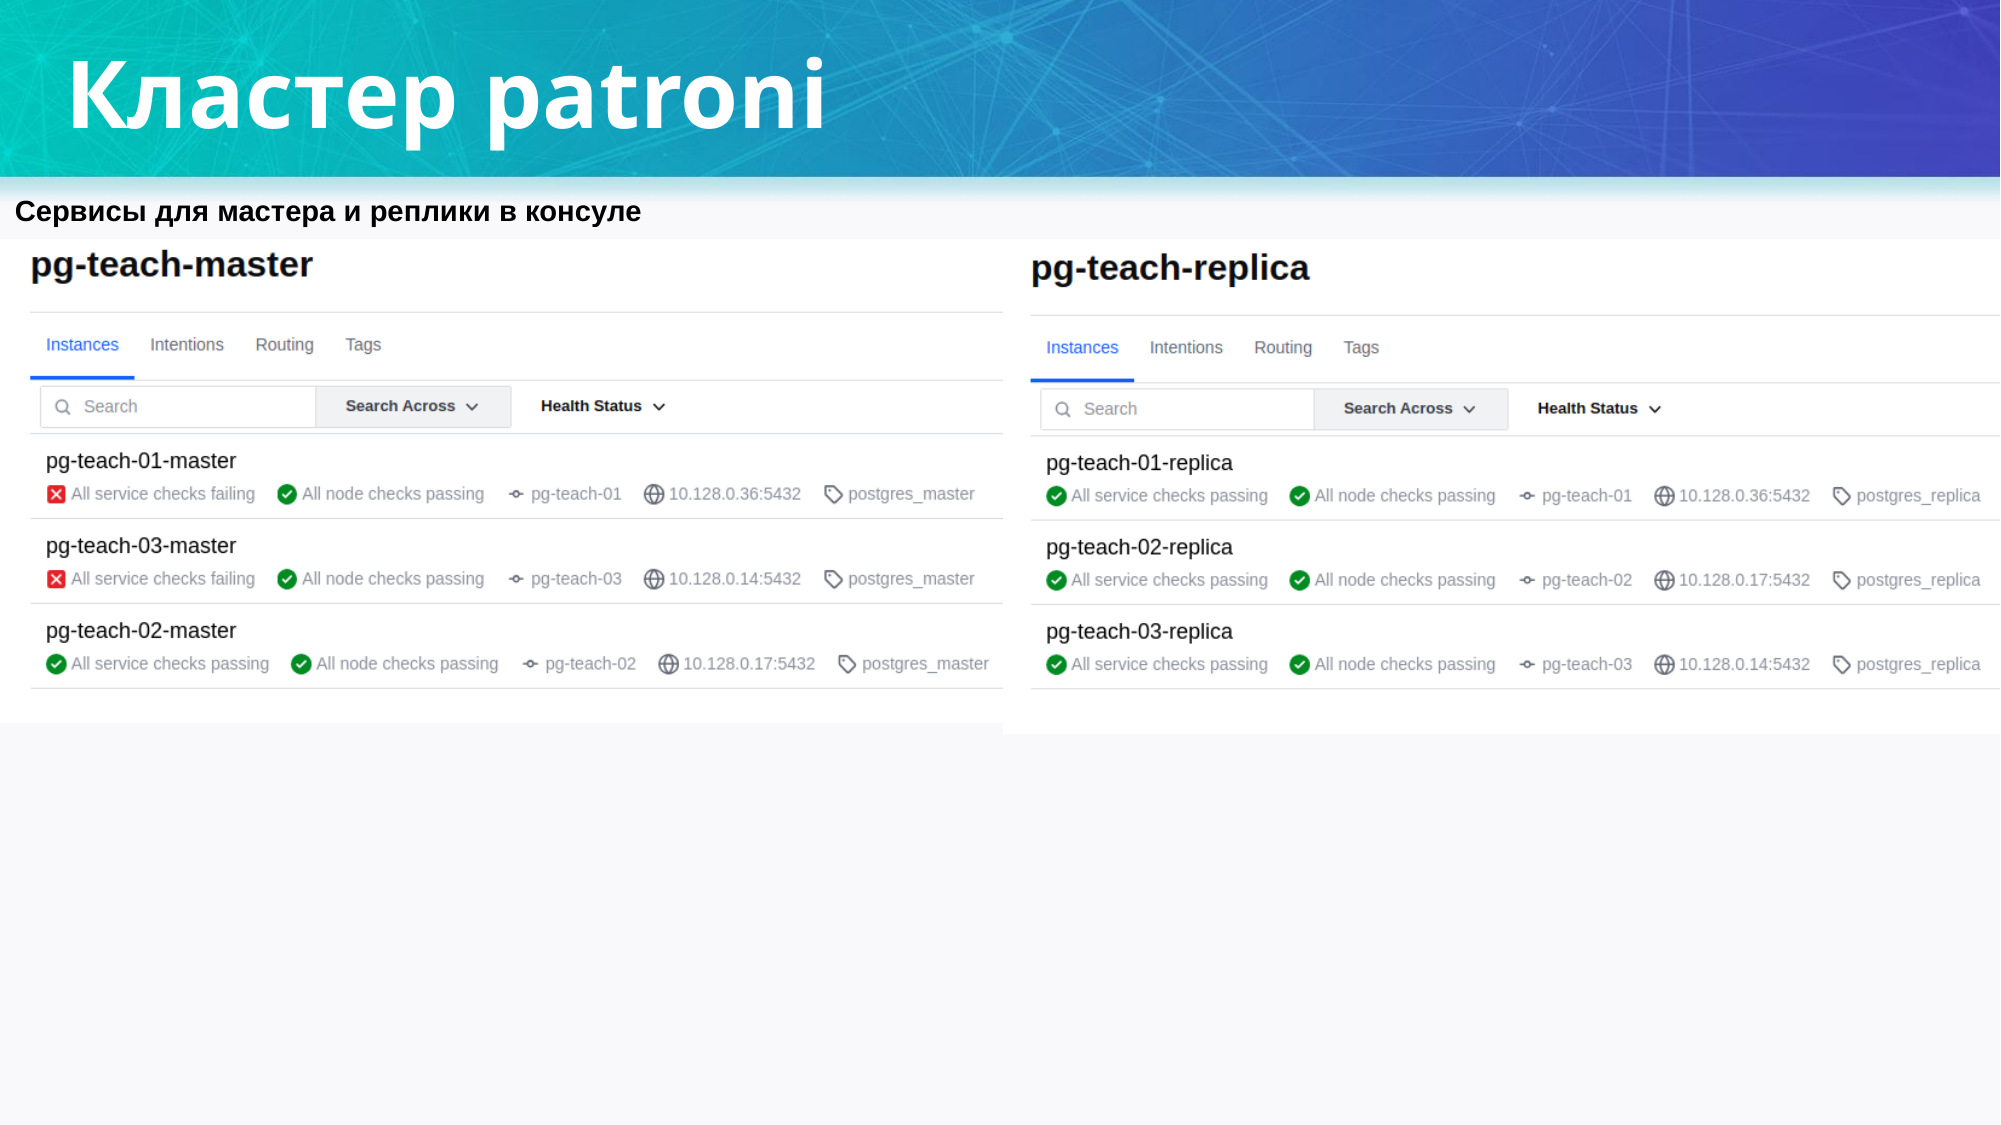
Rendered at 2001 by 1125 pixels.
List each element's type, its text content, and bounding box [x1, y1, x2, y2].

text_box Кластер patroni [504, 87, 524, 118]
text_box Сервисы для мастера и реплики в консуле [0, 177, 2000, 239]
text_box Кластер patroni [65, 57, 1882, 139]
text_box Кластер patroni [420, 87, 440, 118]
picture [0, 0, 2000, 177]
picture [0, 239, 2000, 1125]
